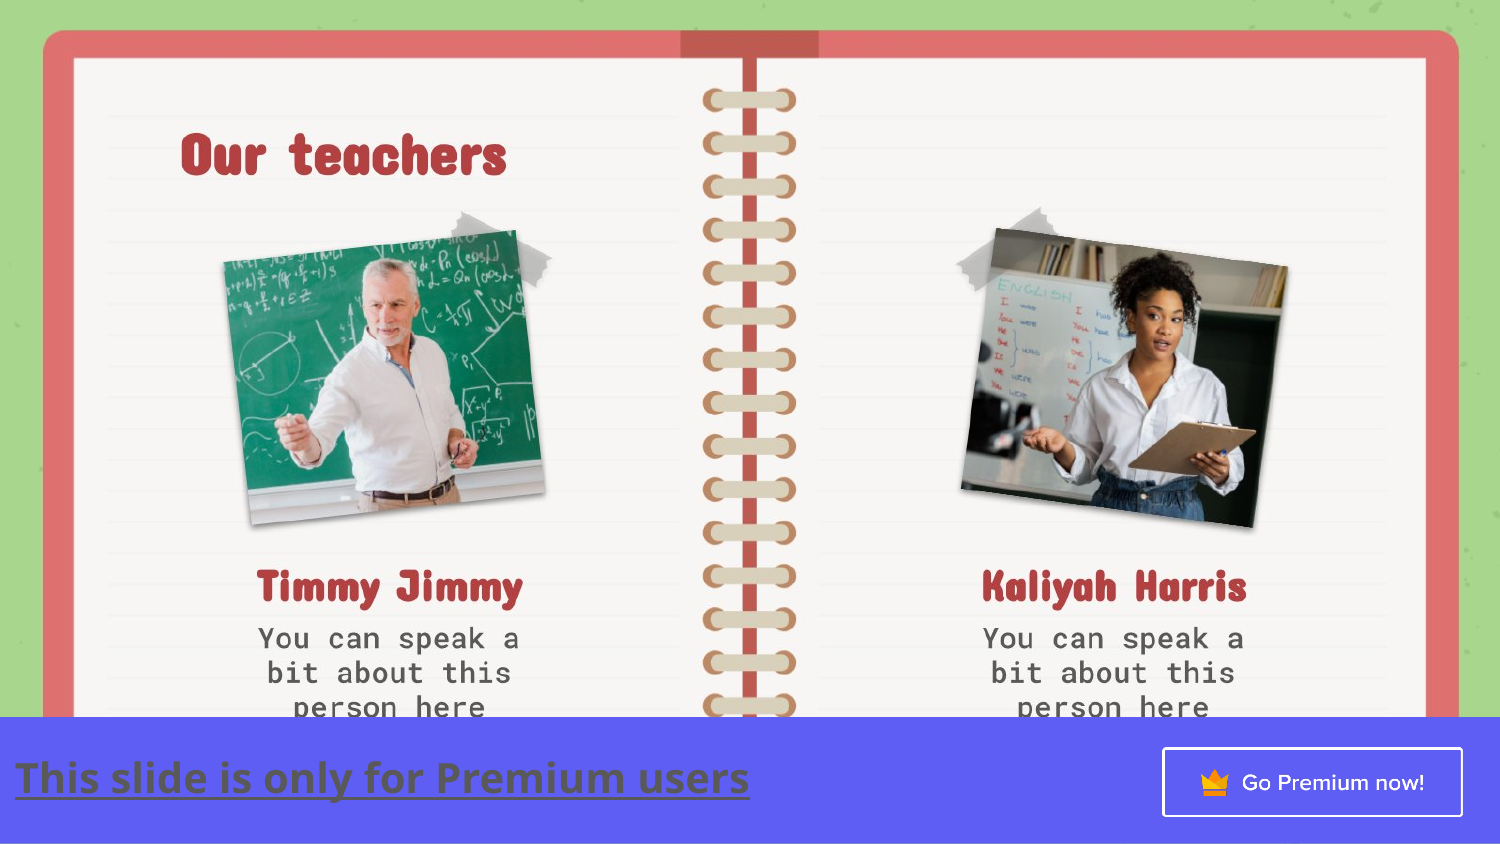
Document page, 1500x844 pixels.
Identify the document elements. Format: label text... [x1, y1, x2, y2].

picture [1162, 747, 1463, 817]
picture [0, 0, 1500, 717]
text_box This slide is only for Premium users [0, 717, 1500, 844]
